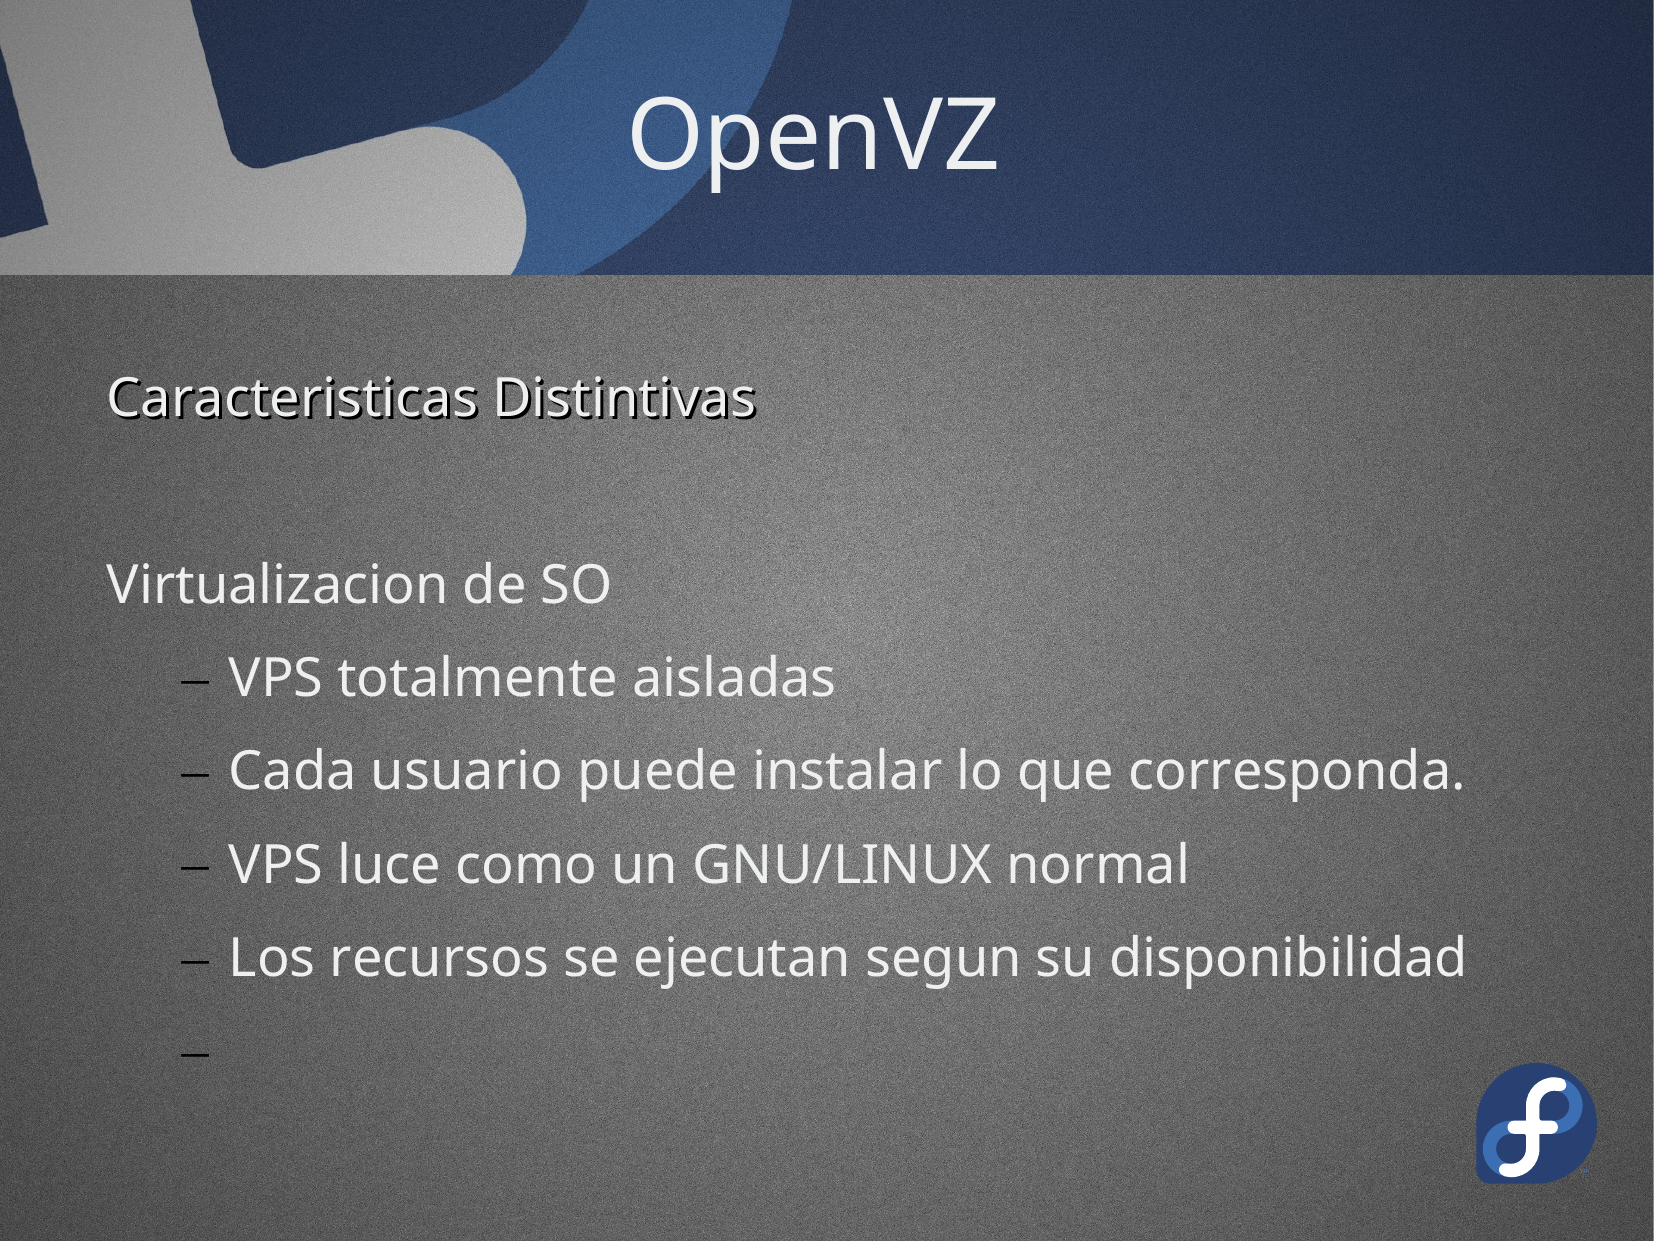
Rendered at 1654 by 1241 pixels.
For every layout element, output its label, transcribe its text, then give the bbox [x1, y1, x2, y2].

picture [0, 0, 1654, 1241]
text_box OpenVZ [88, 29, 1565, 237]
text_box Caracteristicas Distintivas Virtualizacion de SO VPS totalmente aisladas Cada usuario puede instalar lo que corresponda. VPS luce como un GNU/LINUX normal Los recursos se ejecutan segun su disponibilidad [88, 270, 1565, 979]
